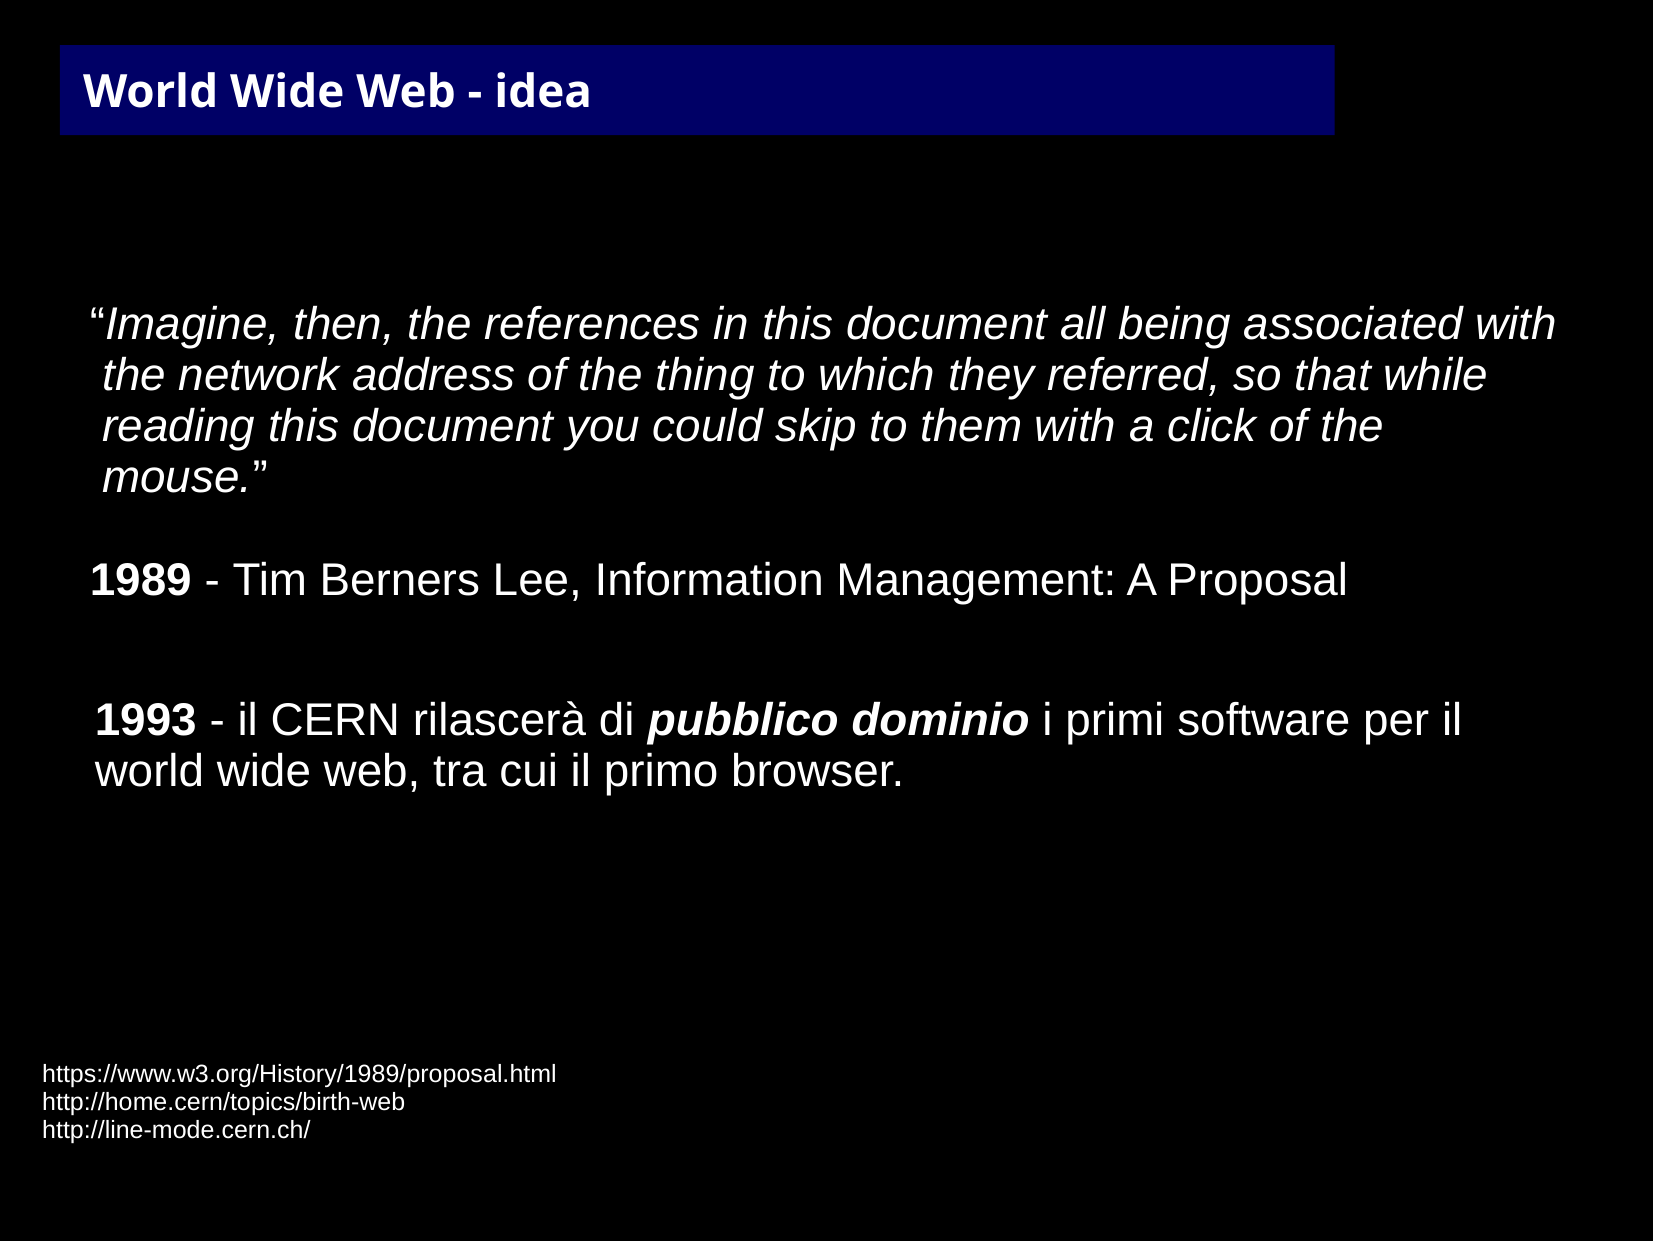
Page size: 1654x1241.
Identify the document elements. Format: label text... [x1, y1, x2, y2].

text_box “Imagine, then, the references in this document all being associated with the network address of the thing to which they referred, so that while reading this document you could skip to them with a click of the mouse.” 1989 - Tim Berners Lee, Information Management: A Proposal [75, 290, 1575, 613]
list World Wide Web - idea [59, 45, 1335, 136]
text_box 1993 - il CERN rilascerà di pubblico dominio i primi software per il world wide web, tra cui il primo browser. [80, 686, 1516, 856]
text_box https://www.w3.org/History/1989/proposal.html http://home.cern/topics/birth-web http://line-mode.cern.ch/ [27, 1052, 1603, 1152]
